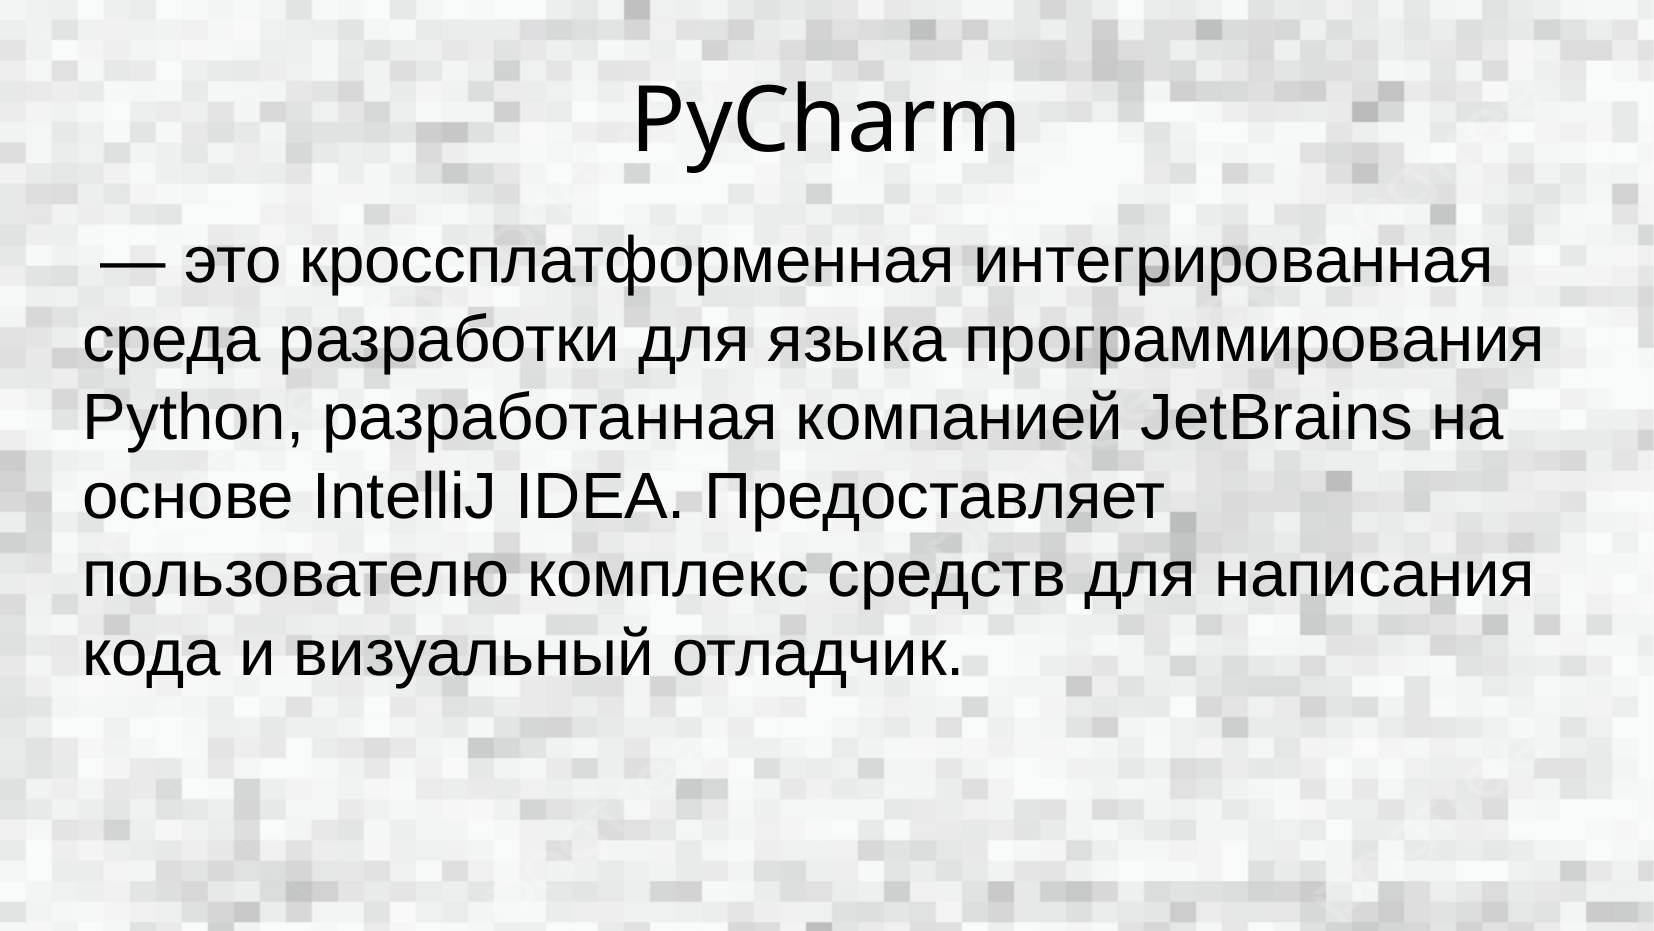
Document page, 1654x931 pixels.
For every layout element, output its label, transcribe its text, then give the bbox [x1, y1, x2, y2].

picture [0, 0, 1654, 931]
list — это кроссплатформенная интегрированная среда разработки для языка программирования Python, разработанная компанией JetBrains на основе IntelliJ IDEA. Предоставляет пользователю комплекс средств для написания кода и визуальный отладчик. [82, 217, 1571, 757]
title PyCharm [82, 37, 1571, 193]
